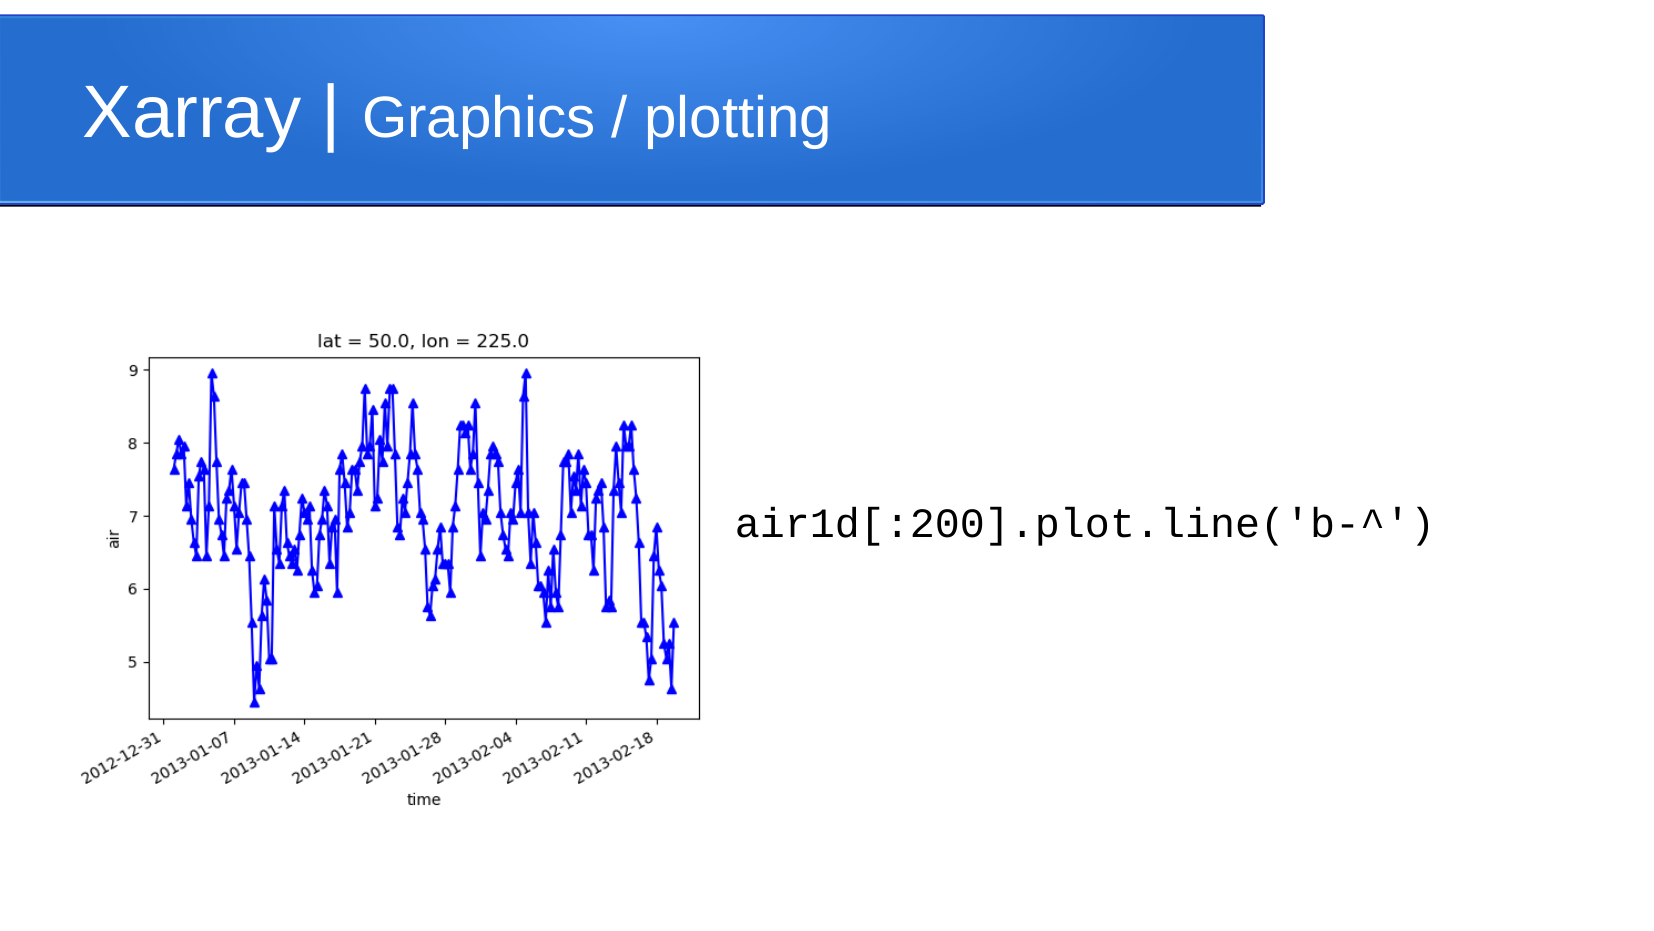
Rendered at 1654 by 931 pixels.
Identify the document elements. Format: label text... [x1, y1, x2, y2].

text_box air1d[:200].plot.line('b-^') [720, 495, 1654, 677]
picture [60, 293, 770, 826]
title Xarray | Graphics / plotting [82, 35, 1235, 189]
